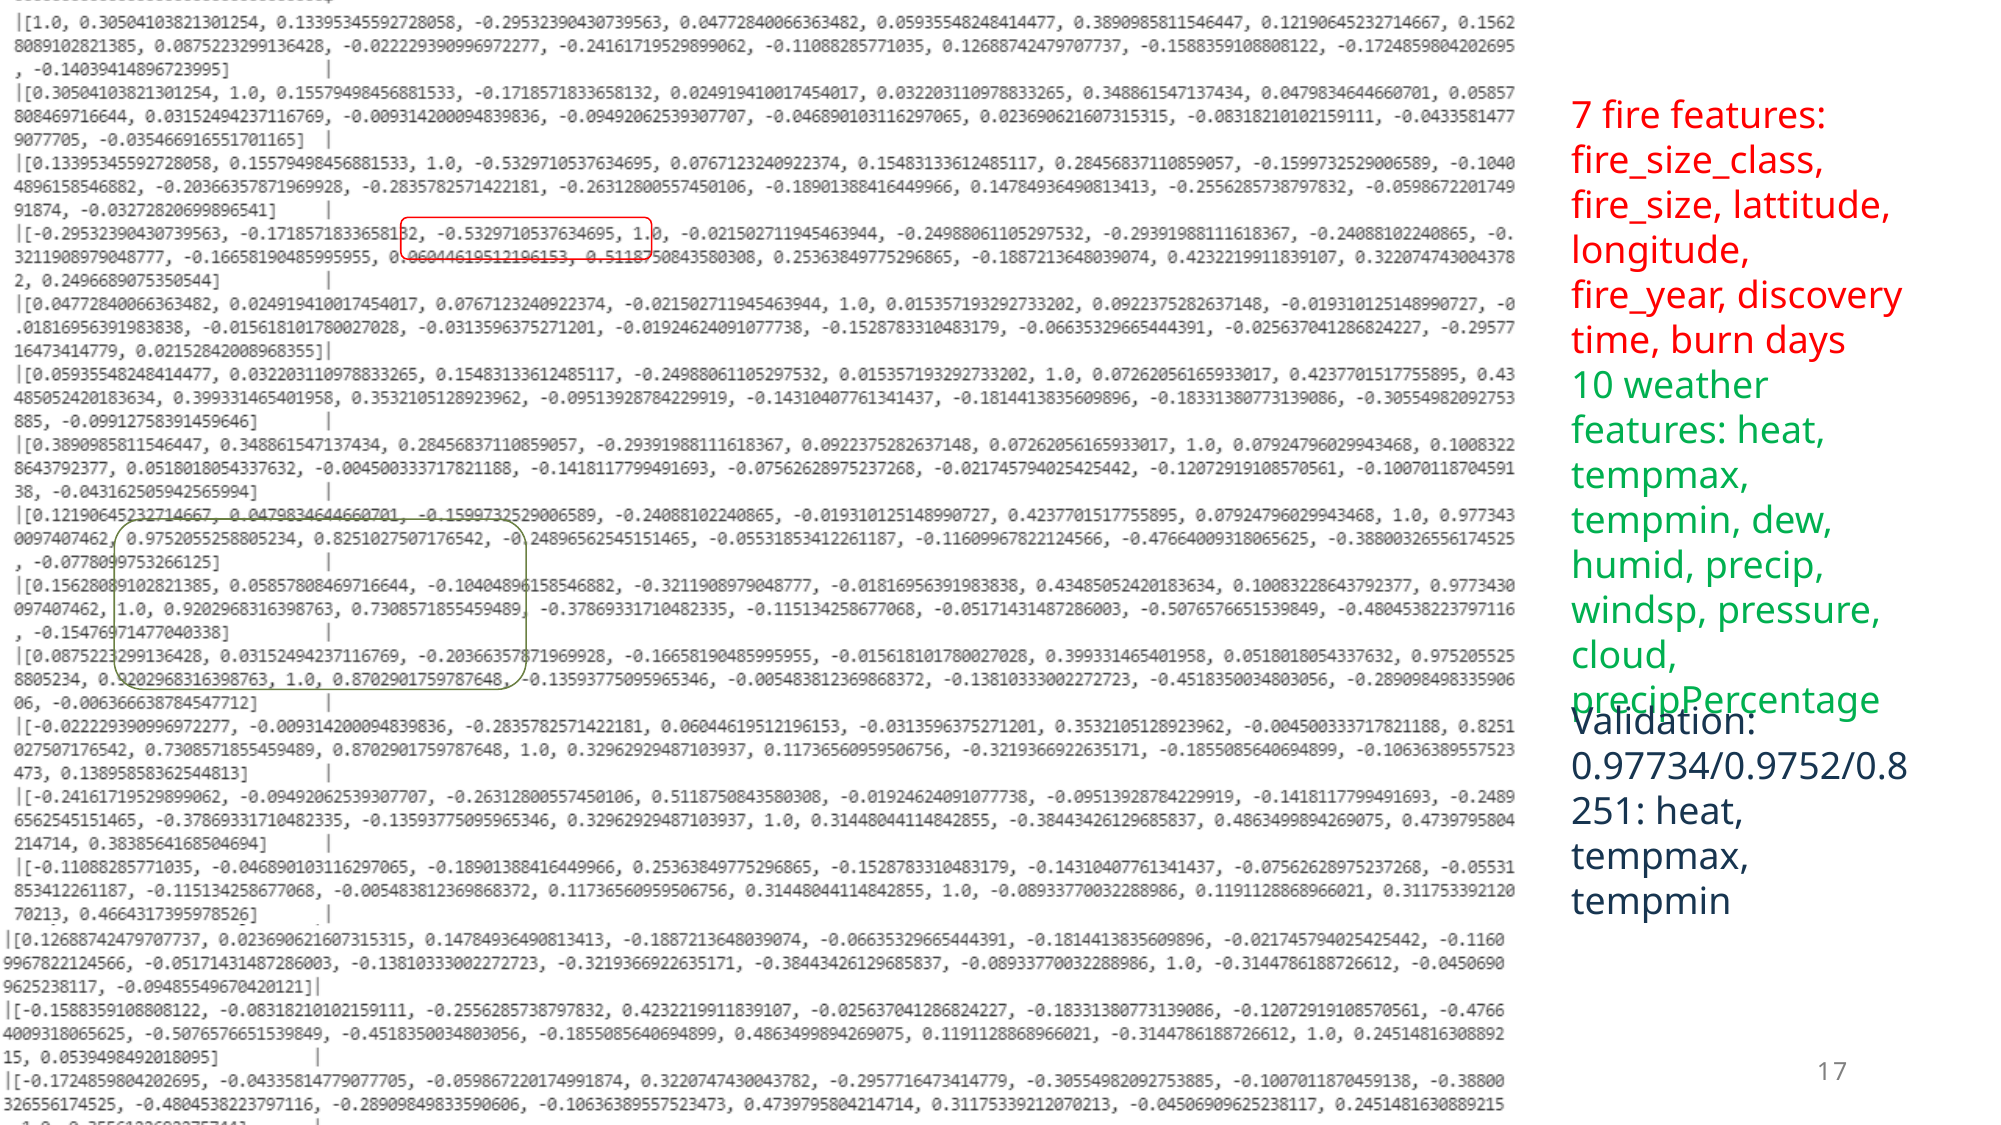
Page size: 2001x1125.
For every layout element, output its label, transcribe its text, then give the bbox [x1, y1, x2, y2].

text_box Validation: 0.97734/0.9752/0.8251: heat, tempmax, tempmin [1556, 689, 1928, 930]
picture [0, 0, 1532, 1125]
text_box 7 fire features: fire_size_class, fire_size, lattitude, longitude, fire_year, discovery time, burn days 10 weather features: heat, tempmax, tempmin, dew, humid, precip, windsp, pressure, cloud, precipPercentage [1556, 83, 1928, 689]
slide_number 20 [1523, 1042, 1863, 1103]
